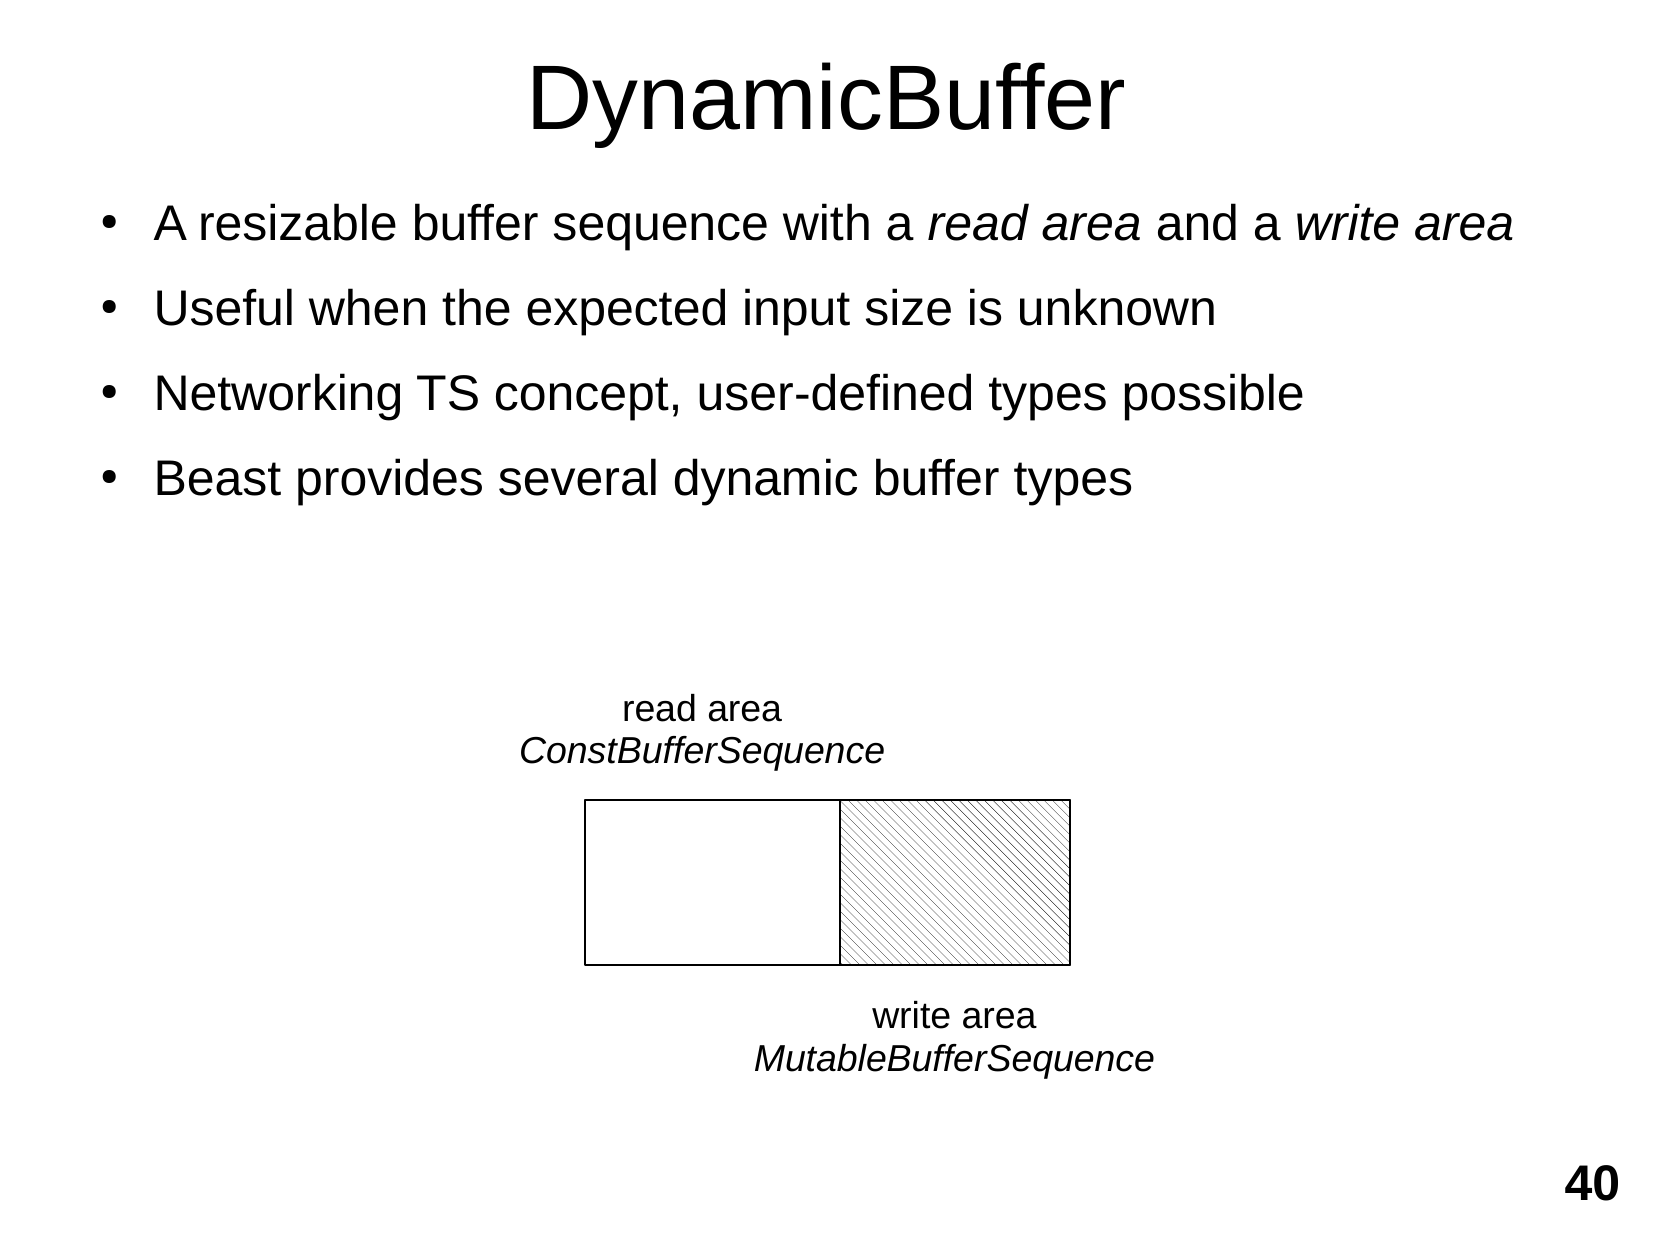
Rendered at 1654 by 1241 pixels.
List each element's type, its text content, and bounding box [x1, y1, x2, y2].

text_box read area ConstBufferSequence [504, 680, 901, 779]
text_box [584, 800, 1070, 966]
text_box write area MutableBufferSequence [739, 987, 1171, 1086]
title DynamicBuffer [82, 15, 1571, 181]
list A resizable buffer sequence with a read area and a write area Useful when the expected input size is unknown Networking TS concept, user-defined types possible Beast provides several dynamic buffer types [82, 195, 1571, 571]
